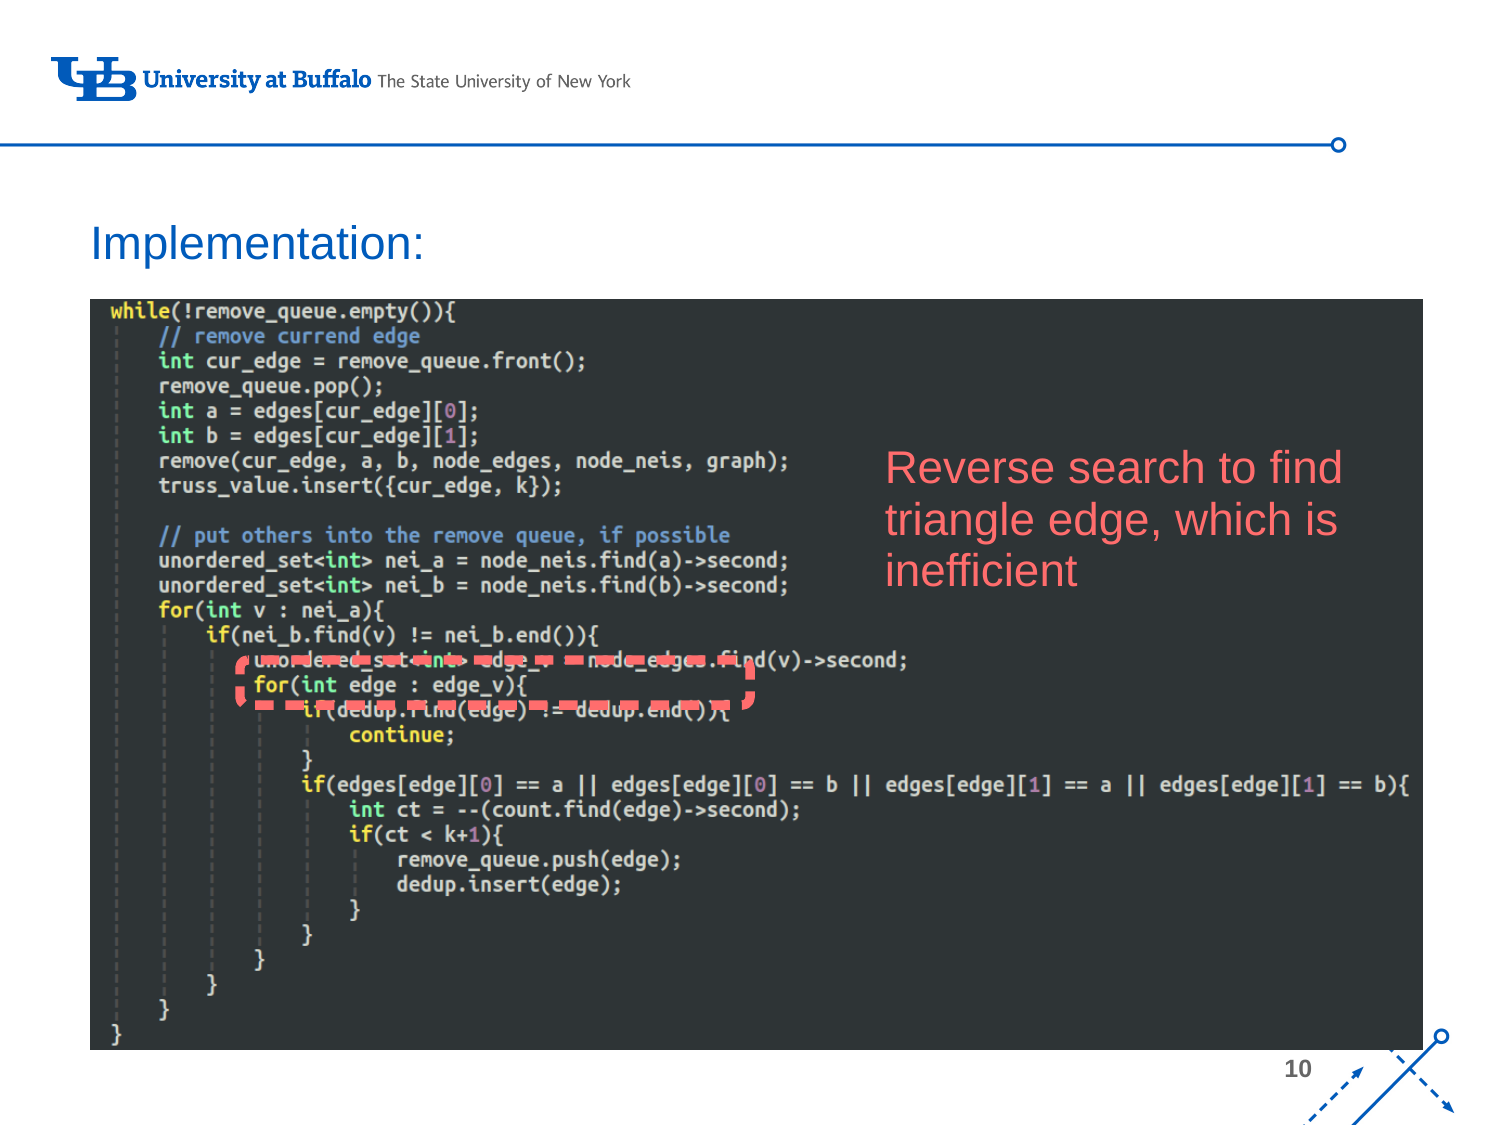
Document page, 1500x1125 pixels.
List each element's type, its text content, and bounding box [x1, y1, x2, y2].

text_box Reverse search to find triangle edge, which is inefficient [870, 435, 1366, 631]
text_box [240, 660, 751, 706]
picture [0, 0, 1500, 1125]
title Implementation: [75, 135, 1369, 278]
